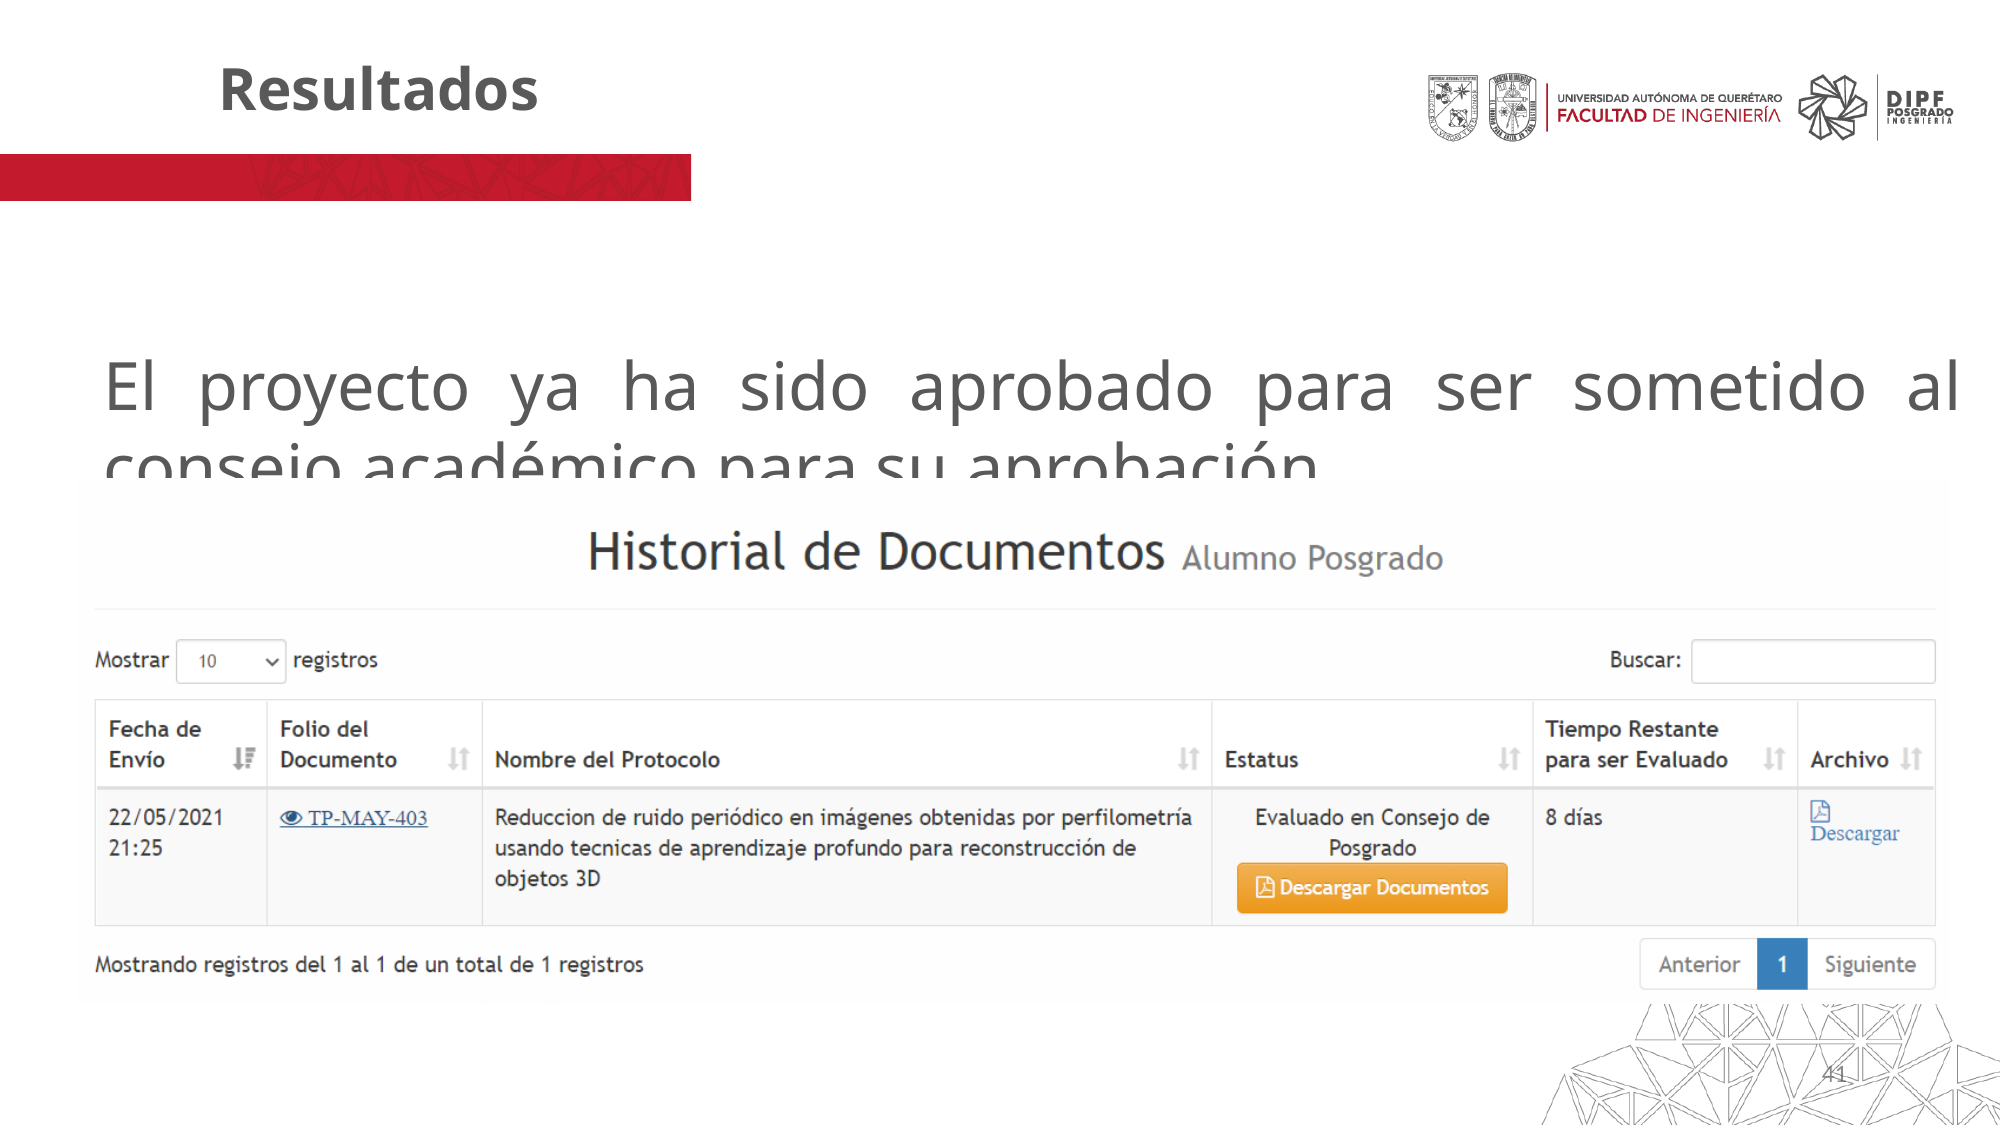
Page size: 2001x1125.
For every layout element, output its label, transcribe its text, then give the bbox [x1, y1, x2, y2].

picture [1422, 66, 1959, 160]
text_box Resultados [66, 14, 692, 154]
text_box El proyecto ya ha sido aprobado para ser sometido al consejo académico para su aprobación. [88, 337, 1979, 502]
picture [76, 478, 2000, 1125]
picture [0, 154, 692, 201]
